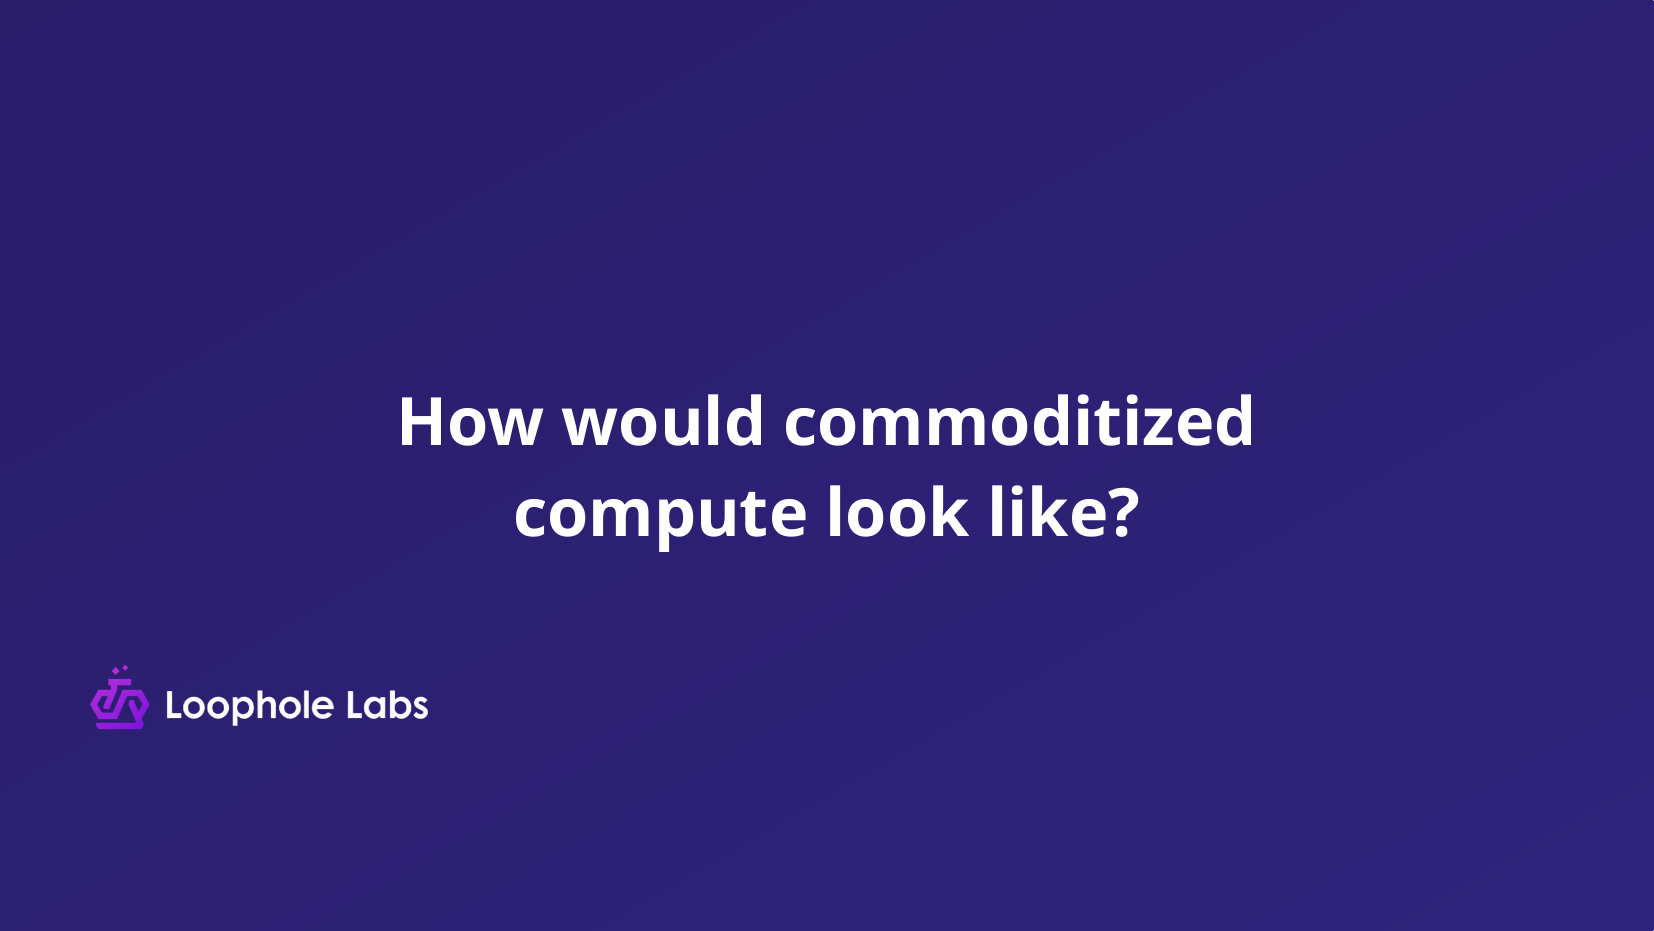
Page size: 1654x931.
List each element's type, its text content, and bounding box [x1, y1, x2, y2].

title How would commoditized compute look like? [300, 263, 1353, 667]
picture [70, 643, 439, 755]
